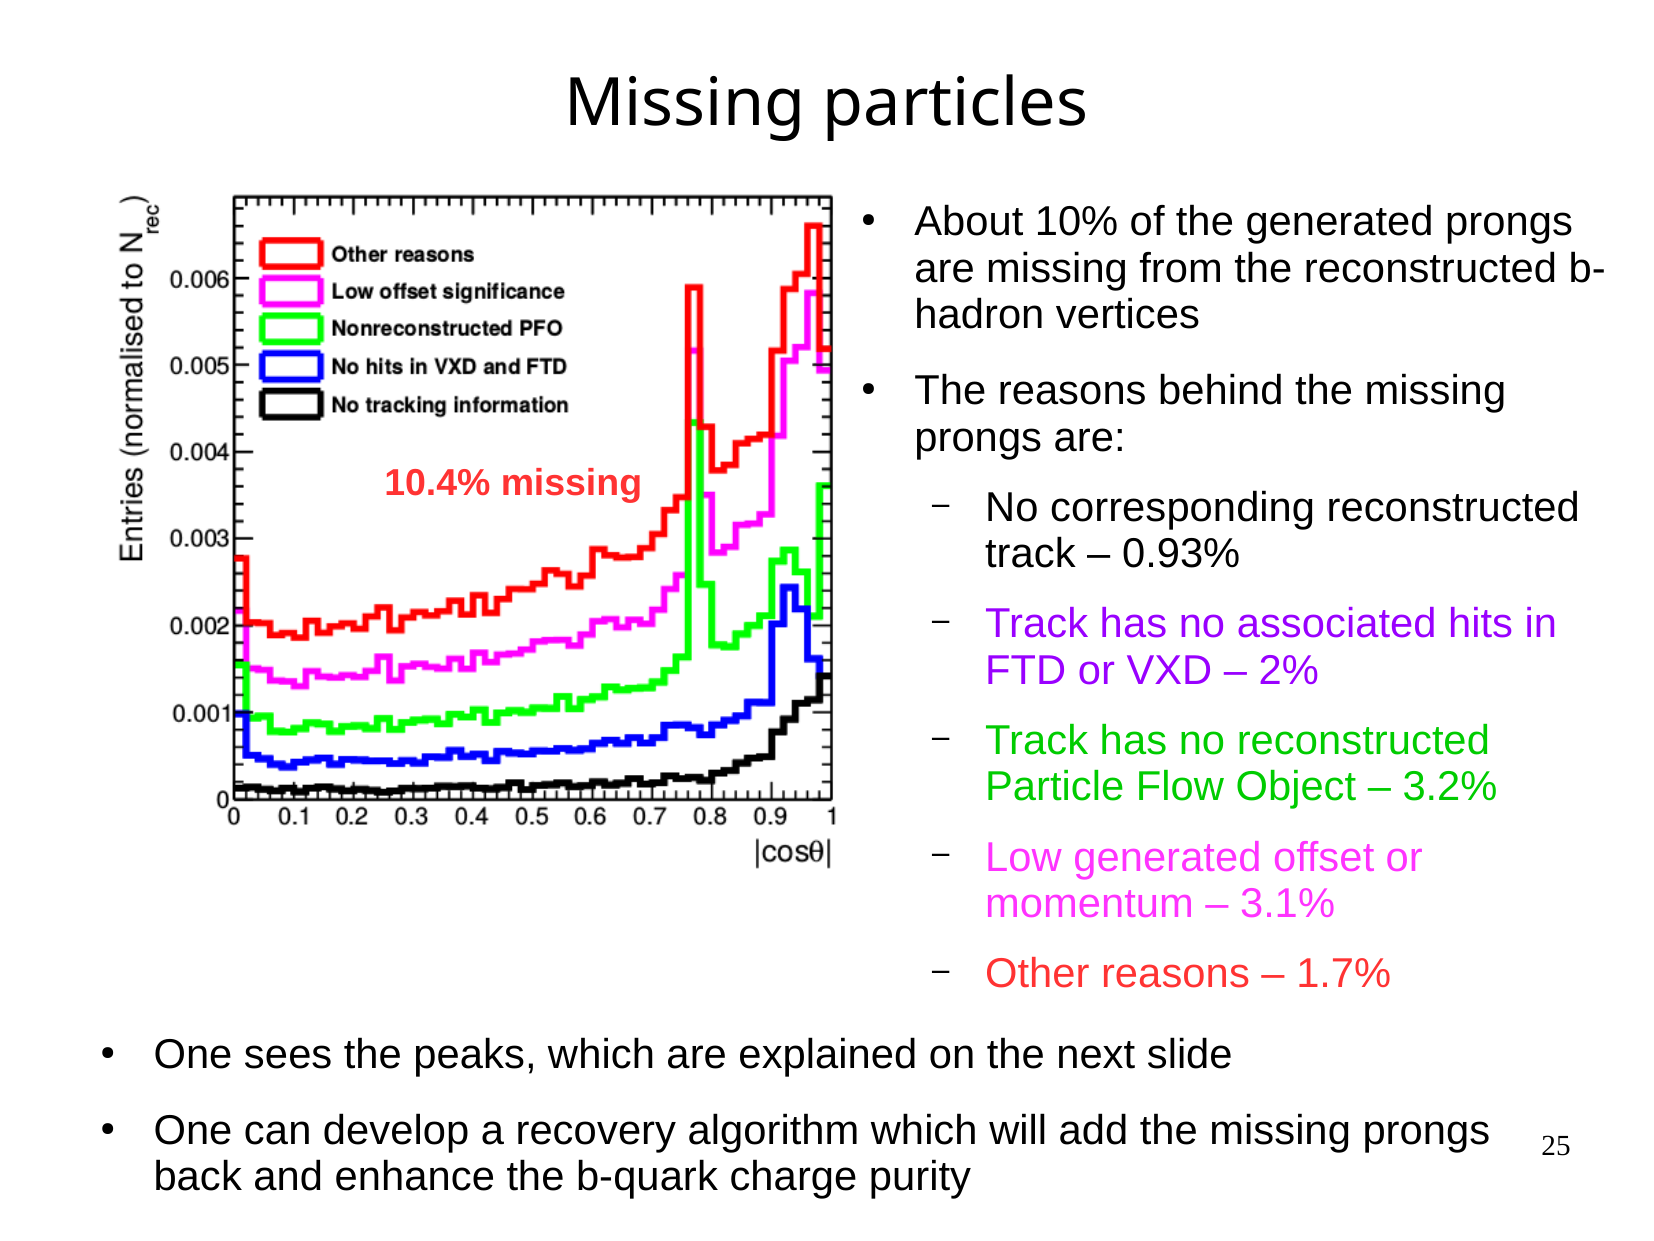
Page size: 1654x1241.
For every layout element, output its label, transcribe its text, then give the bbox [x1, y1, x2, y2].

list About 10% of the generated prongs are missing from the reconstructed b-hadron vertices The reasons behind the missing prongs are: No corresponding reconstructed track – 0.93% Track has no associated hits in FTD or VXD – 2% Track has no reconstructed Particle Flow Object – 3.2% Low generated offset or momentum – 3.1% Other reasons – 1.7% [843, 198, 1616, 1189]
text_box 10.4% missing [369, 454, 658, 511]
list One sees the peaks, which are explained on the next slide One can develop a recovery algorithm which will add the missing prongs back and enhance the b-quark charge purity [82, 1030, 1579, 1218]
title Missing particles [82, 49, 1571, 151]
picture [93, 183, 859, 897]
